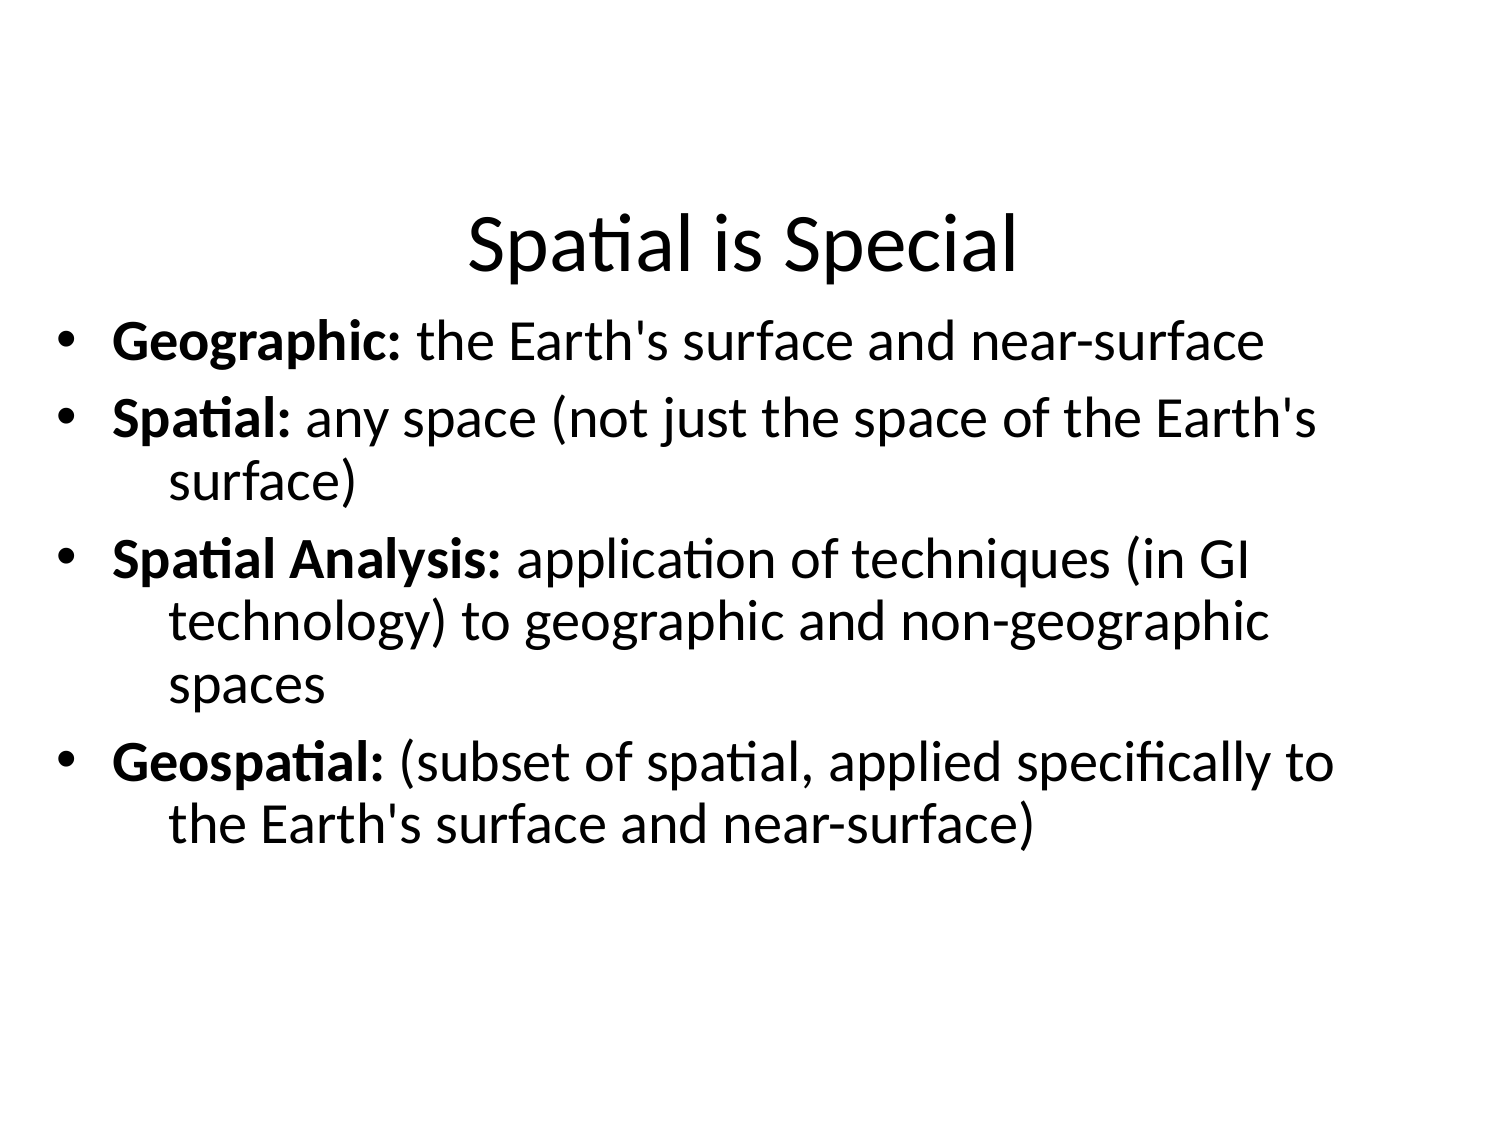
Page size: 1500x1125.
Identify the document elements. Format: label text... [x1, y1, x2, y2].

list Geographic: the Earth's surface and near-surface Spatial: any space (not just the space of the Earth's surface) Spatial Analysis: application of techniques (in GI technology) to geographic and non-geographic spaces Geospatial: (subset of spatial, applied specifically to the Earth's surface and near-surface) [41, 302, 1436, 1095]
title Spatial is Special [17, 173, 1471, 303]
